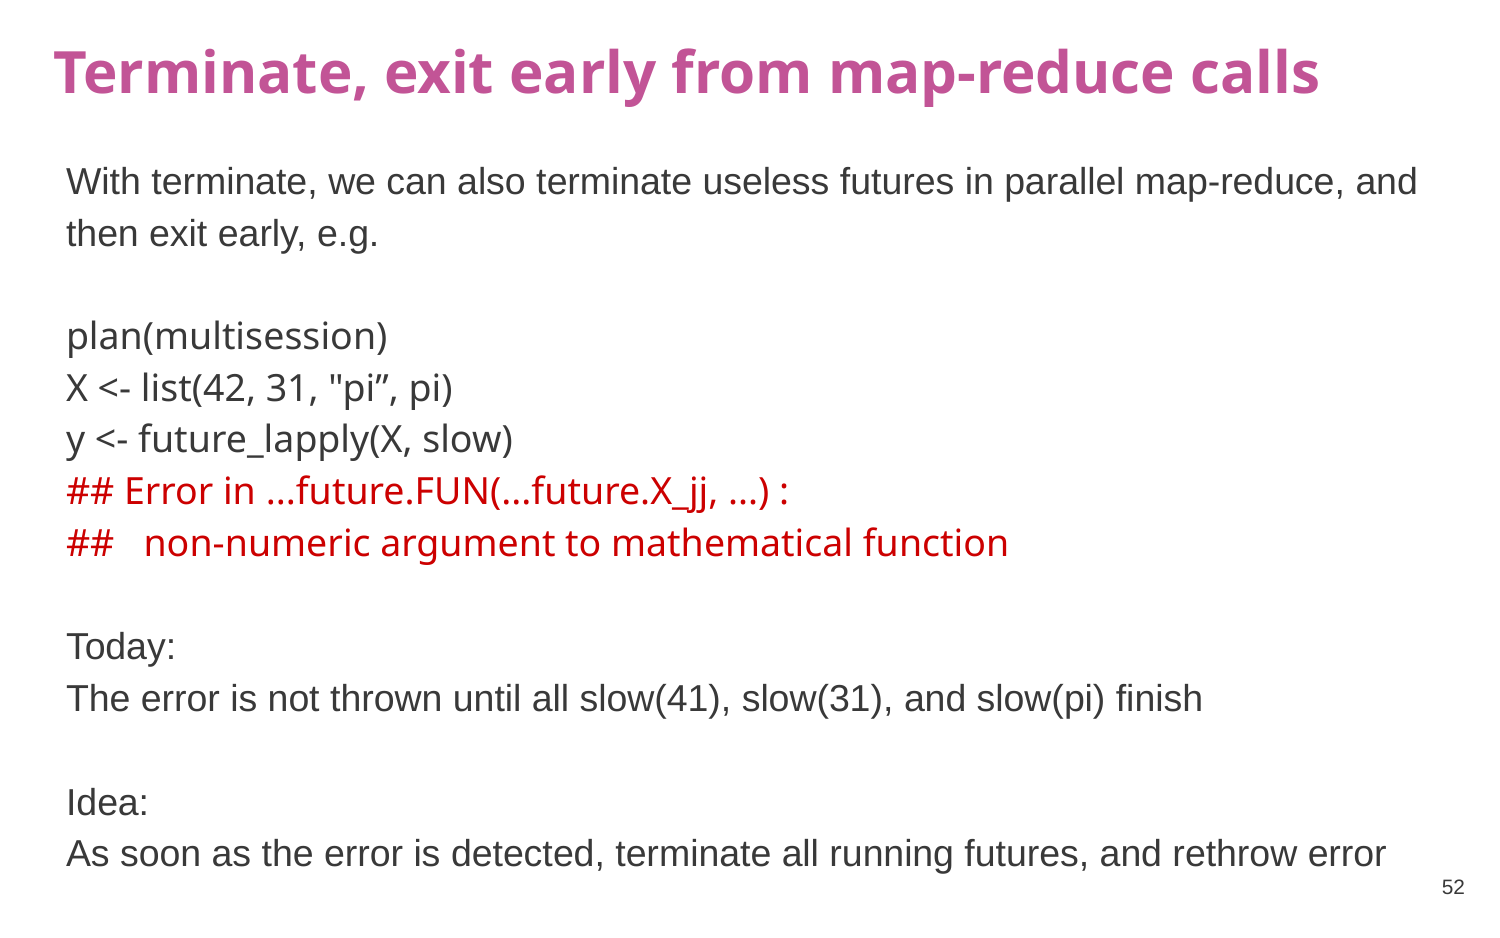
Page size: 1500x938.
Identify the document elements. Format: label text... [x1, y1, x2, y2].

slide_number <number> [1389, 849, 1480, 922]
list With terminate, we can also terminate useless futures in parallel map-reduce, and then exit early, e.g. plan(multisession) X <- list(42, 31, "pi”, pi) y <- future_lapply(X, slow) ## Error in ...future.FUN(...future.X_jj, ...) : ## non-numeric argument to mathematical function Today: The error is not thrown until all slow(41), slow(31), and slow(pi) finish Idea: As soon as the error is detected, terminate all running futures, and rethrow error [51, 135, 1449, 890]
title Terminate, exit early from map-reduce calls [38, 20, 1500, 136]
